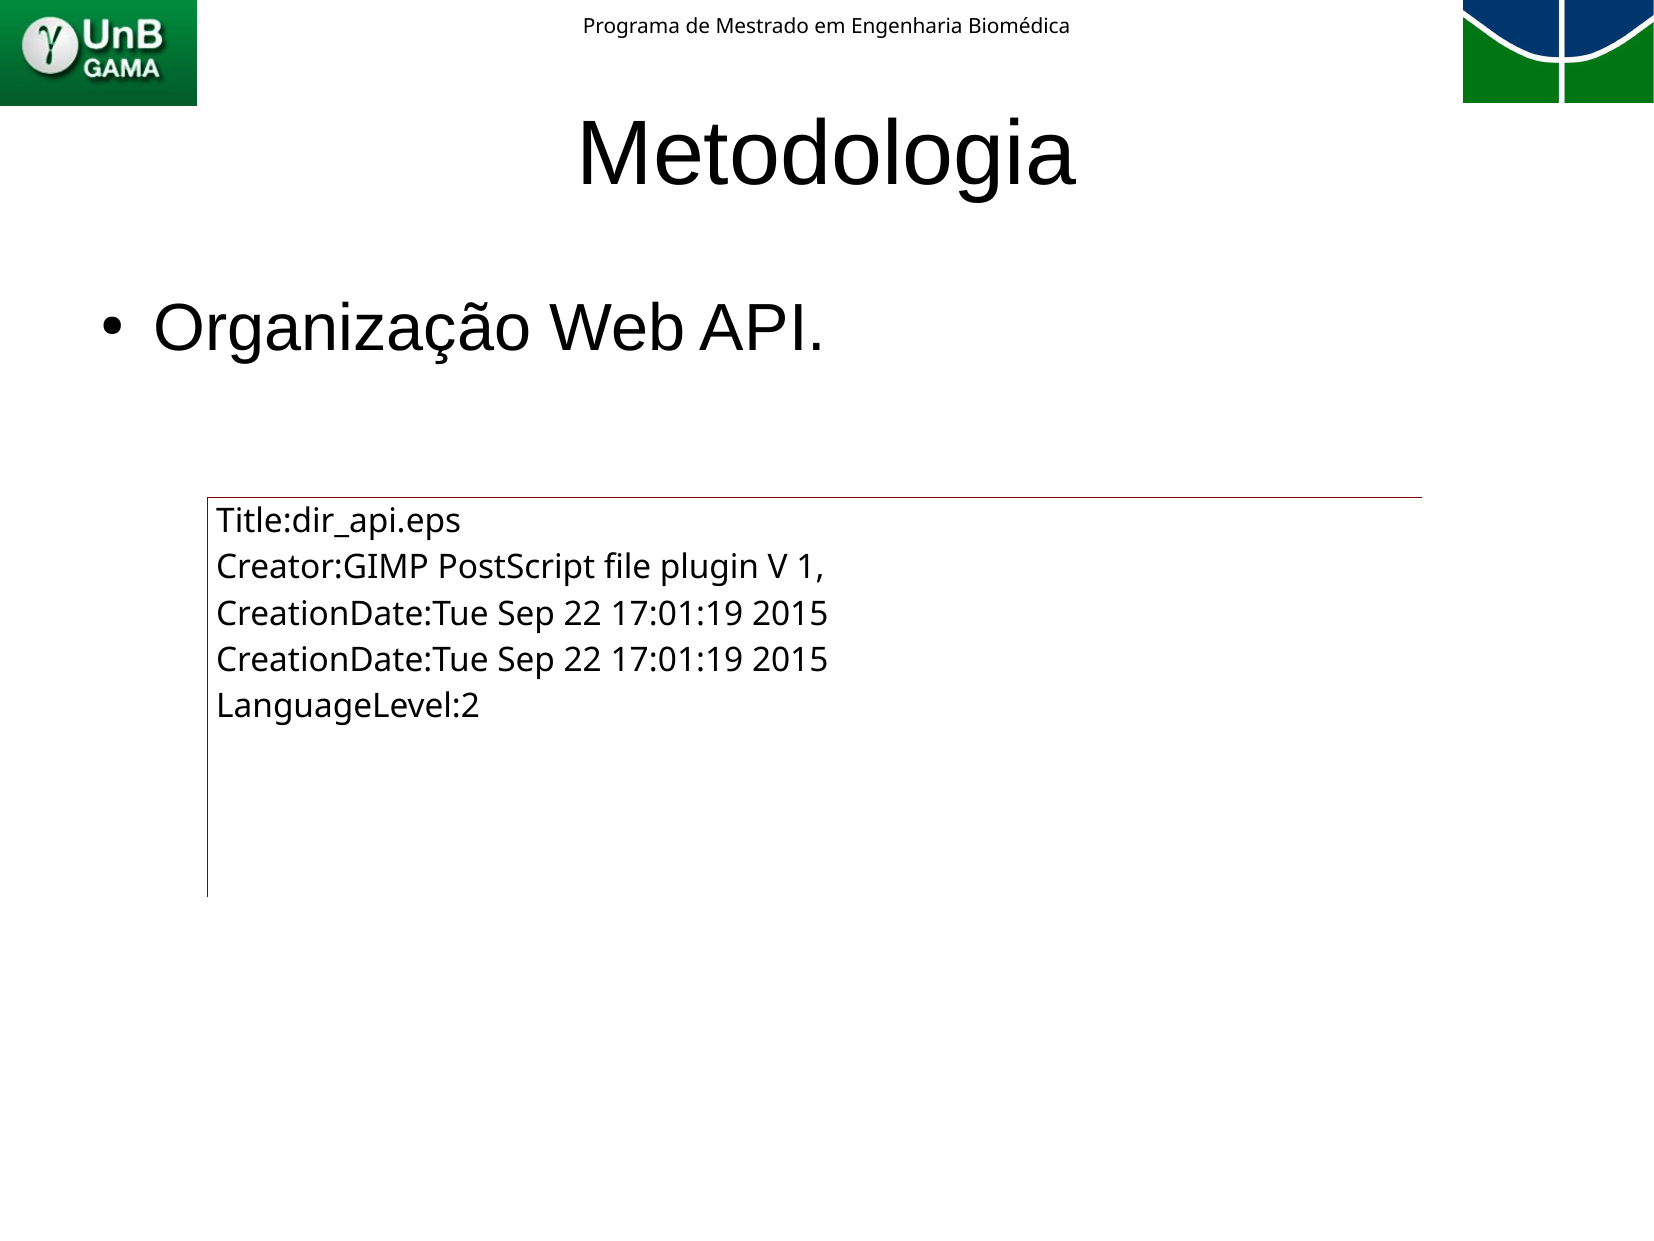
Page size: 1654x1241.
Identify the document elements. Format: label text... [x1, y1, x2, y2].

picture [1463, 0, 1654, 103]
list Organização Web API. [82, 290, 1571, 1010]
picture [205, 494, 1422, 897]
picture [0, 0, 197, 106]
title Metodologia [82, 49, 1571, 257]
